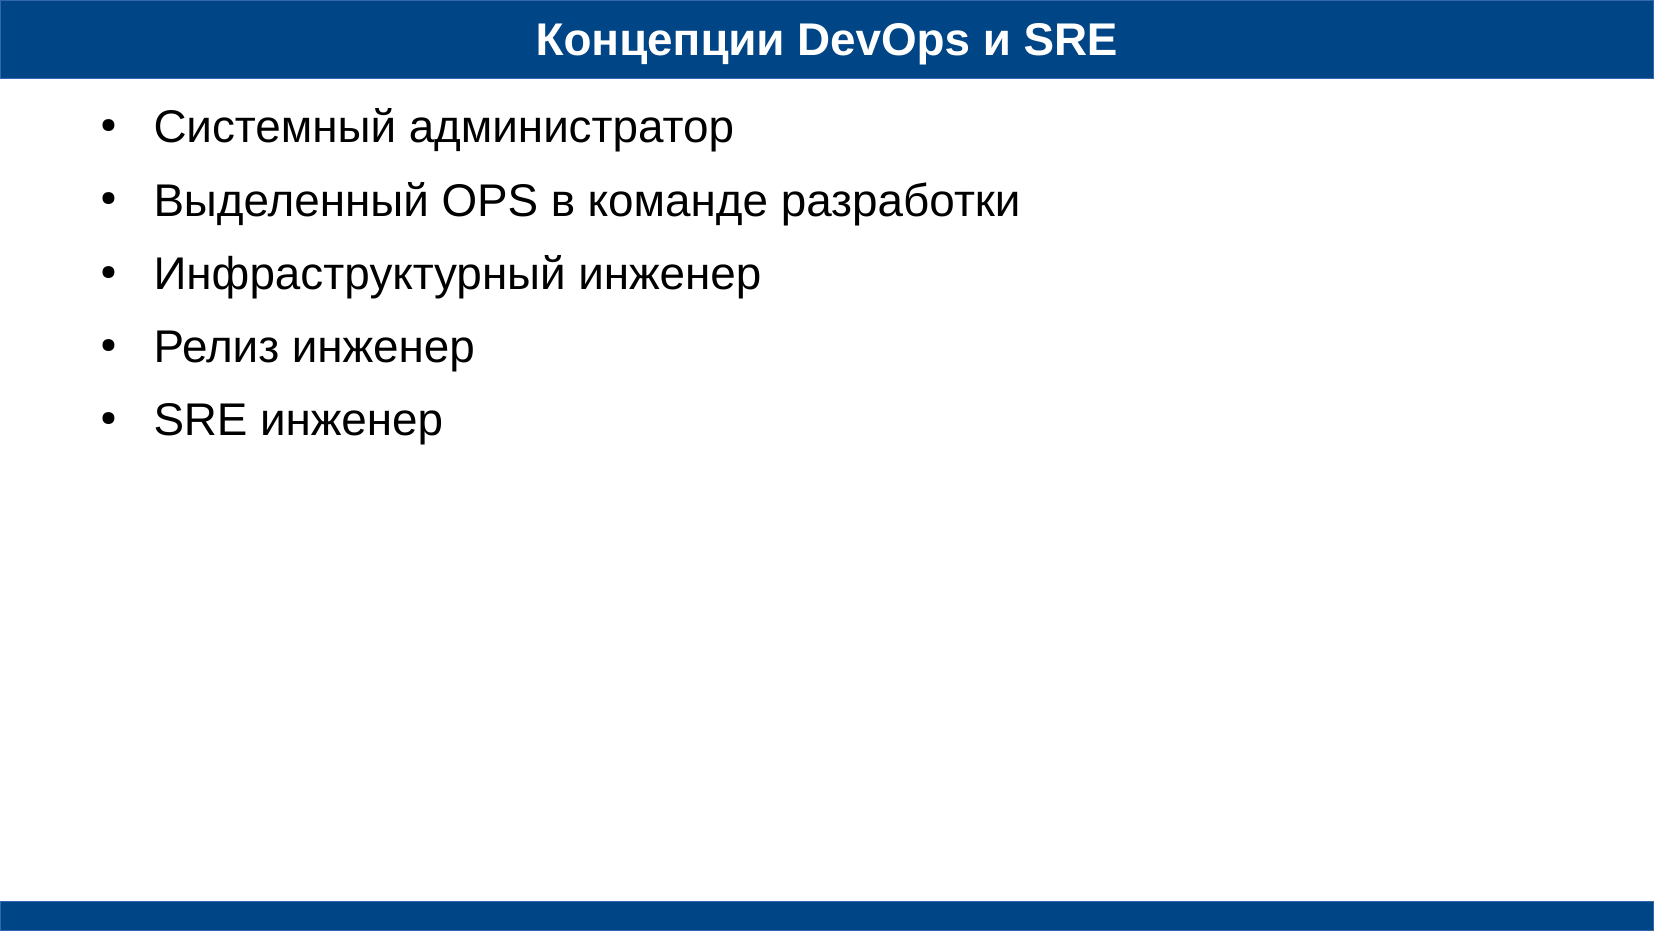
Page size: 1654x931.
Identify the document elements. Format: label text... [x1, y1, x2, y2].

title Концепции DevOps и SRE [0, 0, 1654, 79]
list Системный администратор Выделенный OPS в команде разработки Инфраструктурный инженер Релиз инженер SRE инженер [82, 101, 1571, 641]
